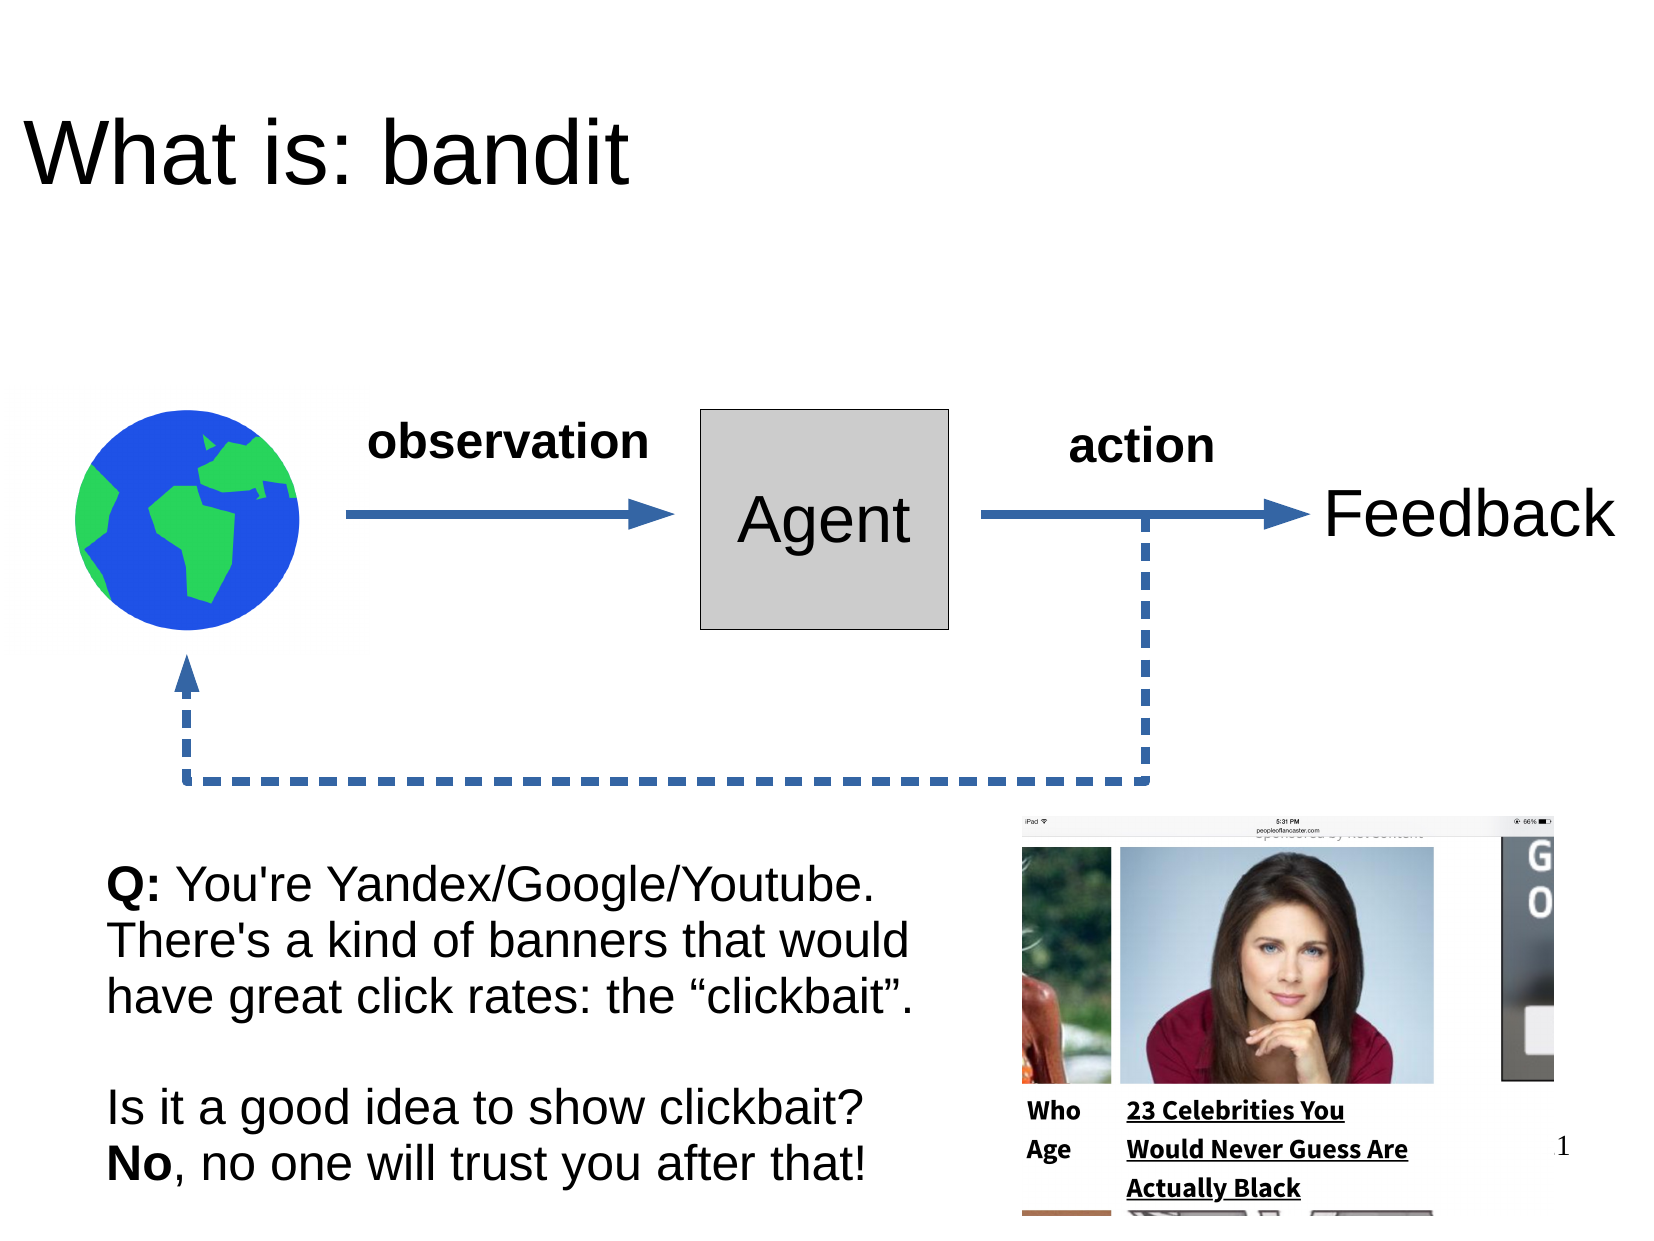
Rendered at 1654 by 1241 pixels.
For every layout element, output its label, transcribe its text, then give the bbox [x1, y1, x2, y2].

picture [1022, 816, 1554, 1216]
text_box observation [352, 406, 666, 478]
picture [4, 385, 370, 655]
text_box Agent [700, 409, 949, 630]
list [36, 781, 1336, 1241]
title What is: bandit [23, 49, 1512, 257]
text_box Feedback [1259, 468, 1654, 559]
text_box action [1053, 409, 1231, 481]
